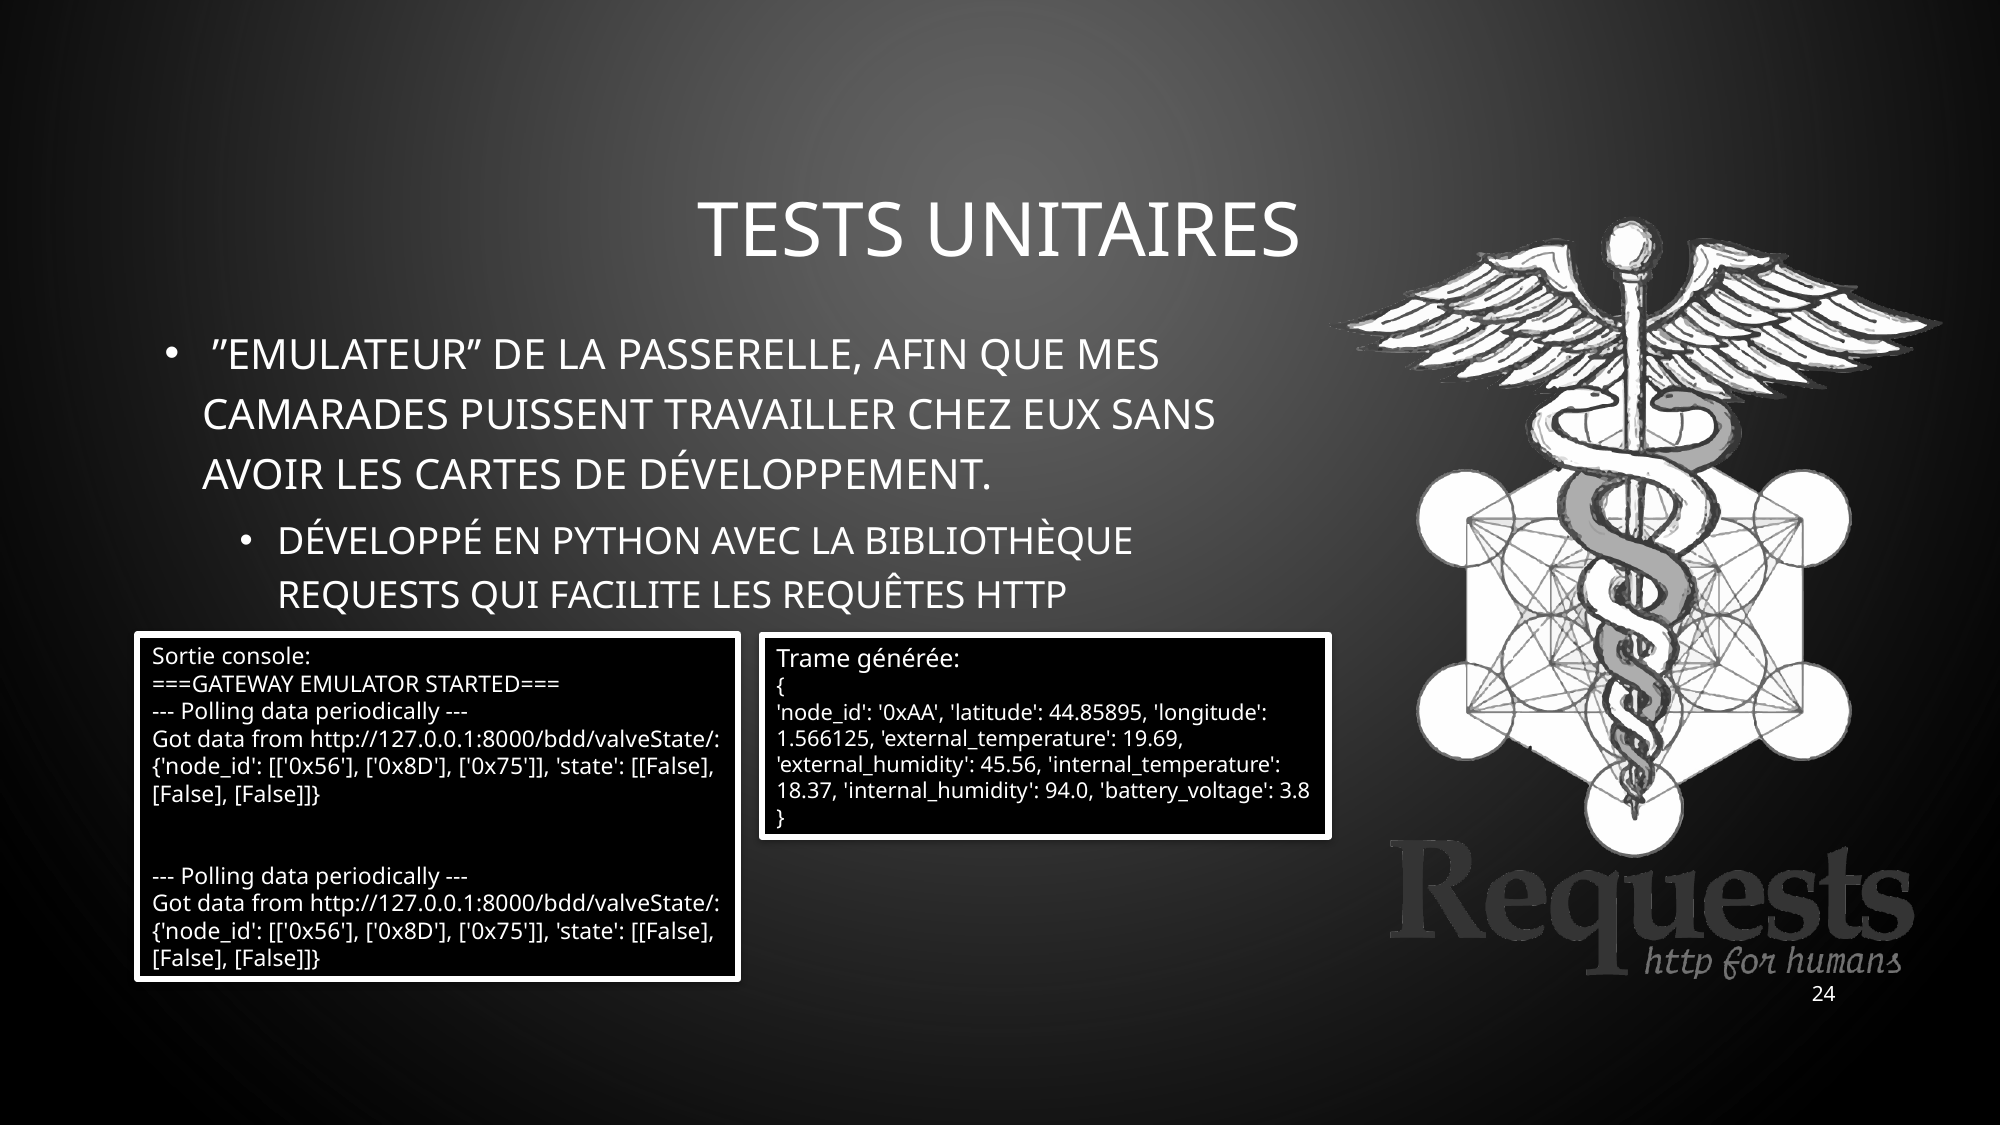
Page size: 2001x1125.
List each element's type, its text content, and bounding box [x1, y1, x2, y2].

text_box Sortie console: ===GATEWAY EMULATOR STARTED=== --- Polling data periodically --- Got data from http://127.0.0.1:8000/bdd/valveState/: {'node_id': [['0x56'], ['0x8D'], ['0x75']], 'state': [[False], [False], [False]]} --- Polling data periodically --- Got data from http://127.0.0.1:8000/bdd/valveState/: {'node_id': [['0x56'], ['0x8D'], ['0x75']], 'state': [[False], [False], [False]]} [137, 634, 739, 979]
title Tests unitaires [149, 101, 1850, 310]
text_box Trame générée: { 'node_id': '0xAA', 'latitude': 44.85895, 'longitude': 1.566125, 'external_temperature': 19.69, 'external_humidity': 45.56, 'internal_temperature': 18.37, 'internal_humidity': 94.0, 'battery_voltage': 3.8 } [761, 634, 1328, 837]
picture [0, 0, 2000, 1125]
list ’’EMULATEUR’’ de la passerelle, afin que mes camarades puissent travailler chez eux sans avoir les cartes de développement. Développé en python avec la bibliothèque requests qui facilite les requêtes HTTP [149, 310, 1328, 635]
